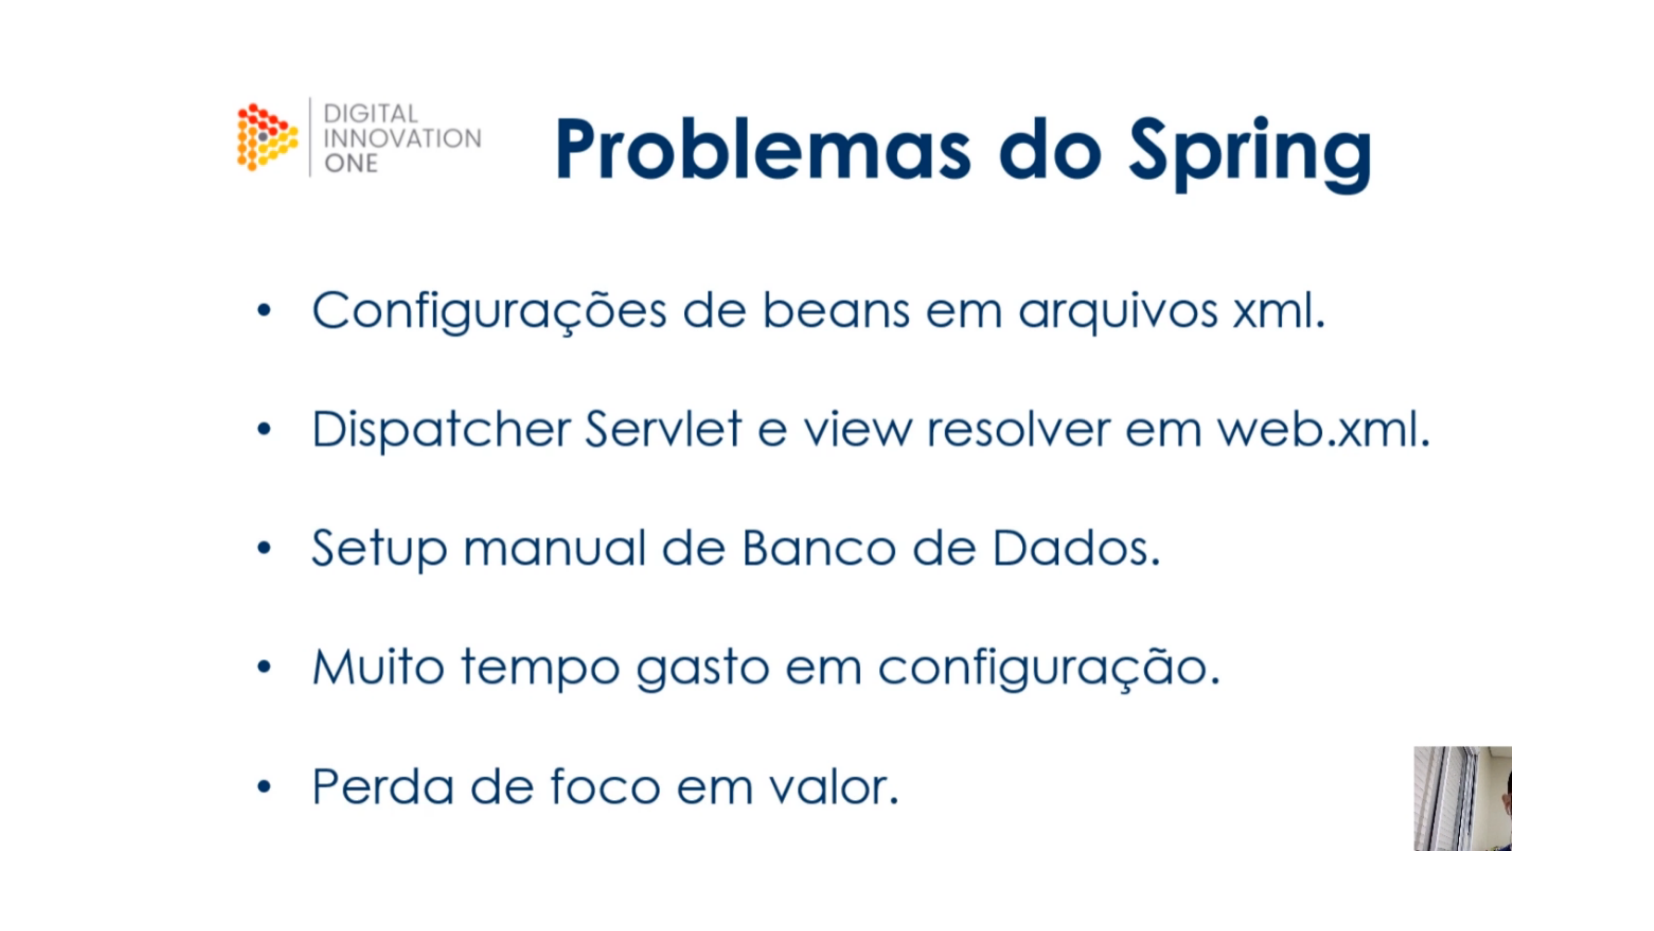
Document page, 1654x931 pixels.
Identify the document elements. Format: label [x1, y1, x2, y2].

picture [198, 63, 1512, 851]
